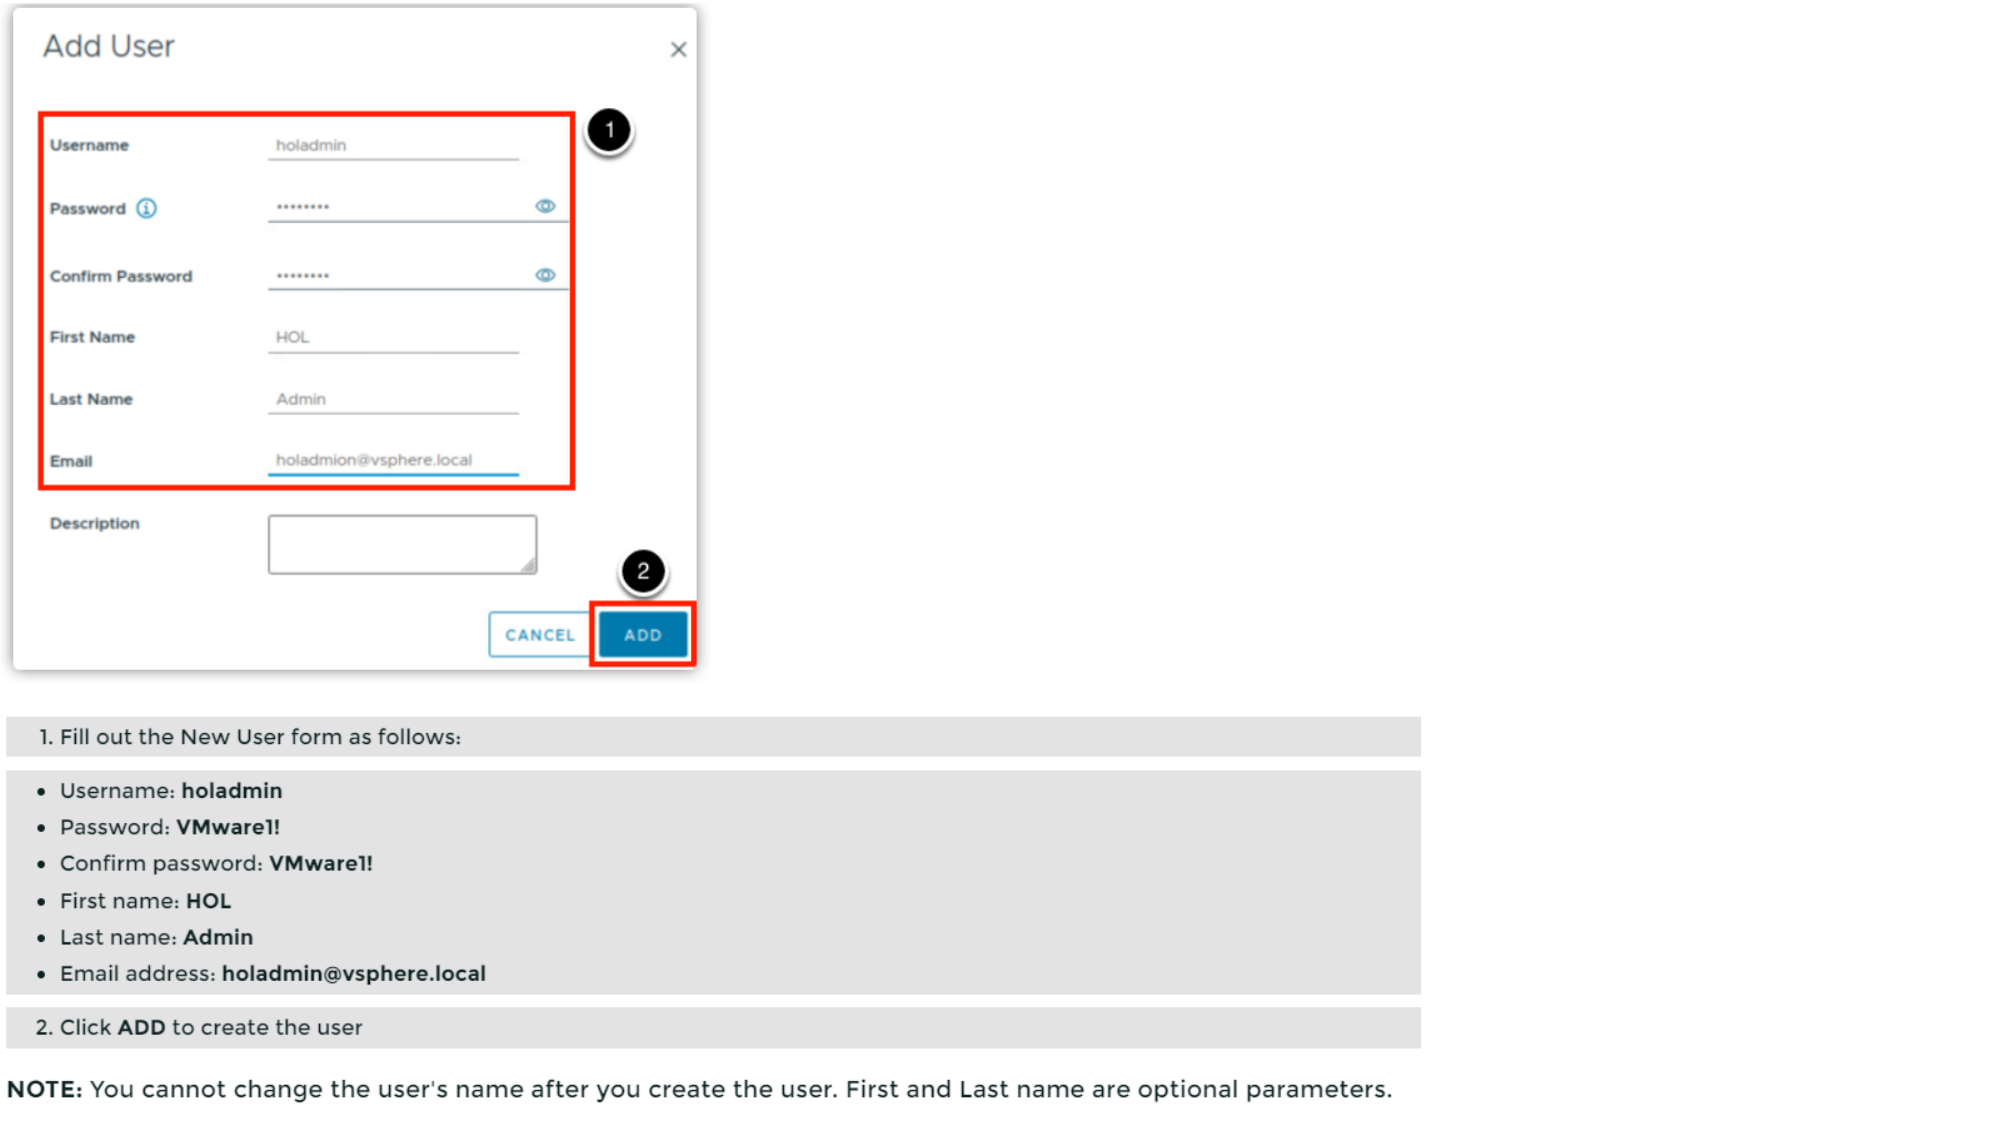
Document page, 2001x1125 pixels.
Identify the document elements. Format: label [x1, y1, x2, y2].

picture [0, 703, 1421, 1125]
picture [0, 0, 711, 683]
